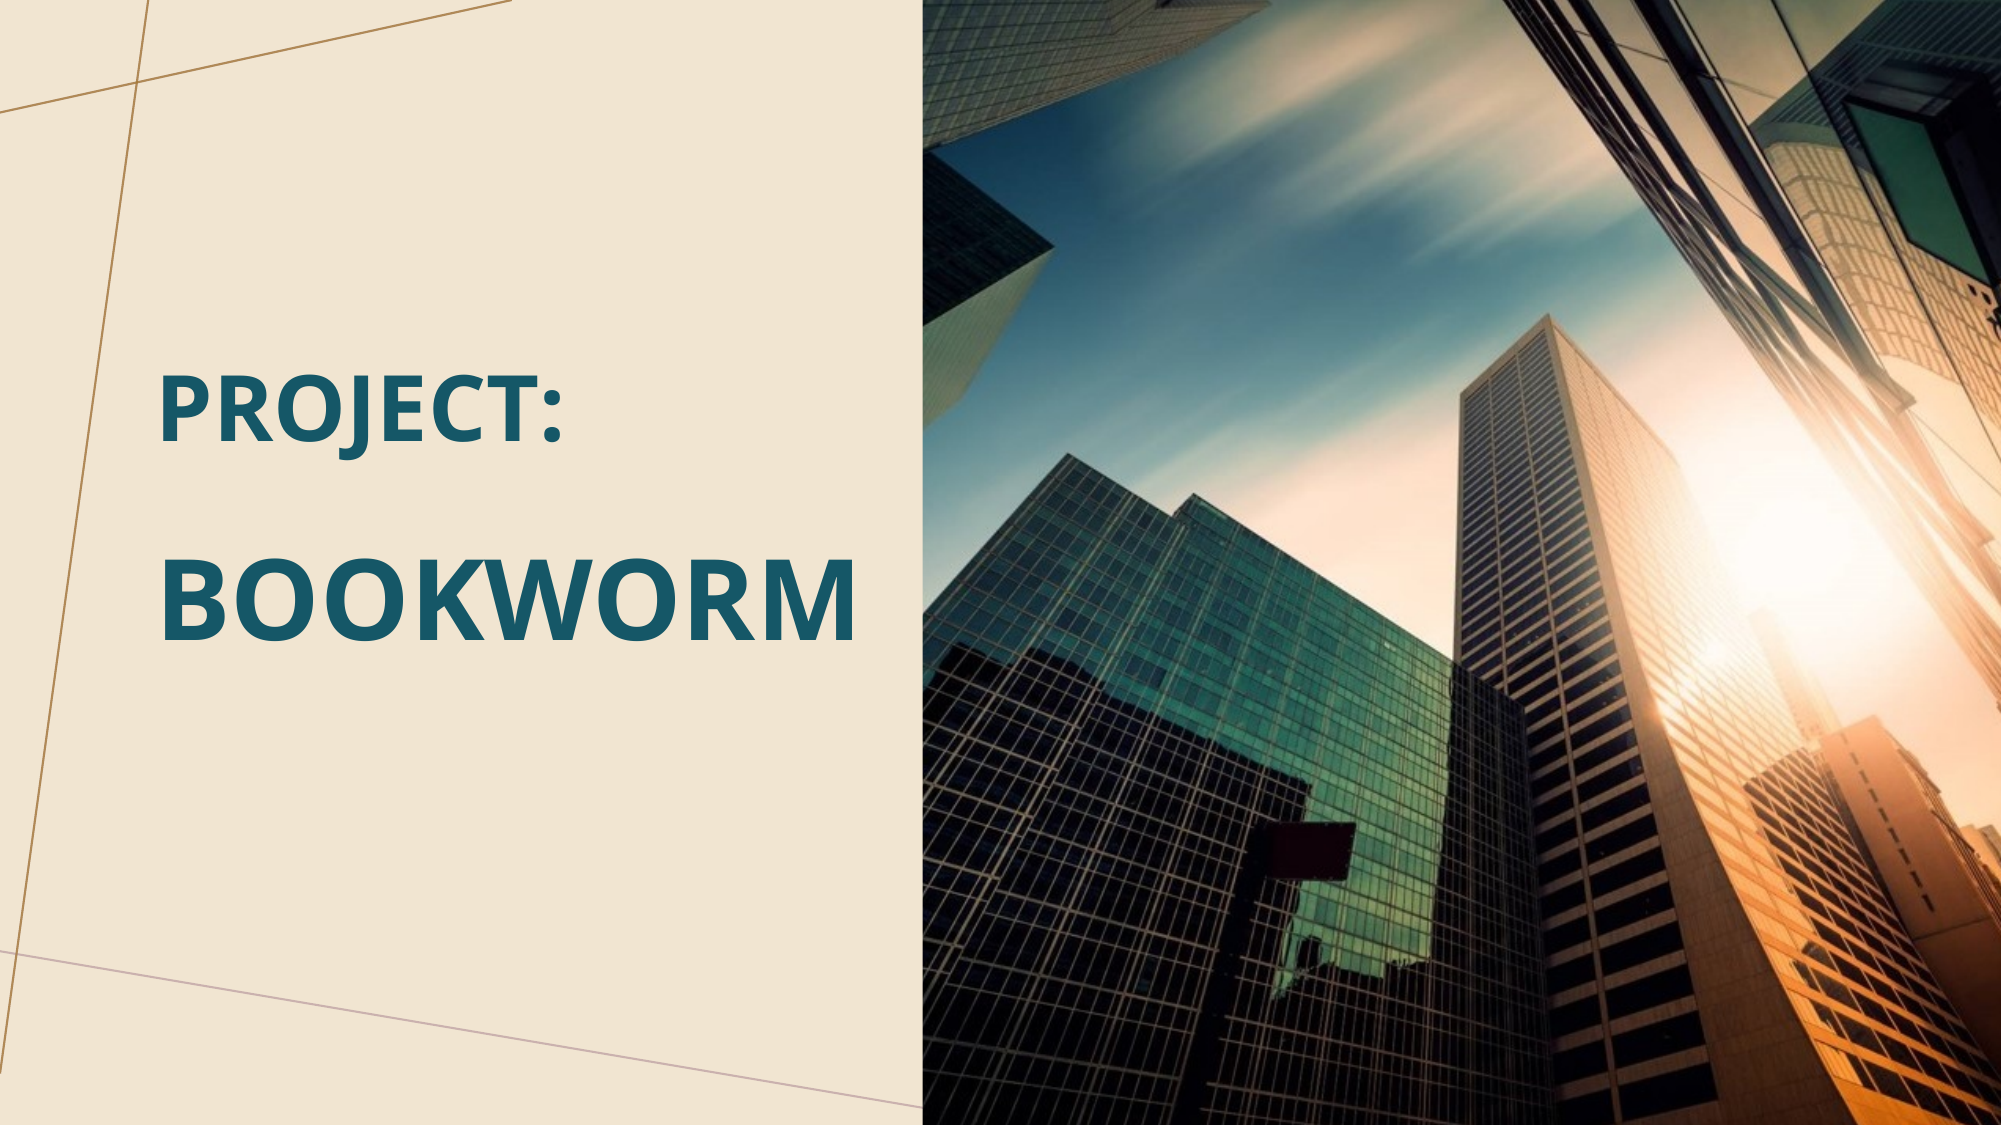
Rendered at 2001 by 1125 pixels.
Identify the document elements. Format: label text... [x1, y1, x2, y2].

picture [922, 0, 2000, 1125]
title Project: bookworm [140, 79, 910, 671]
